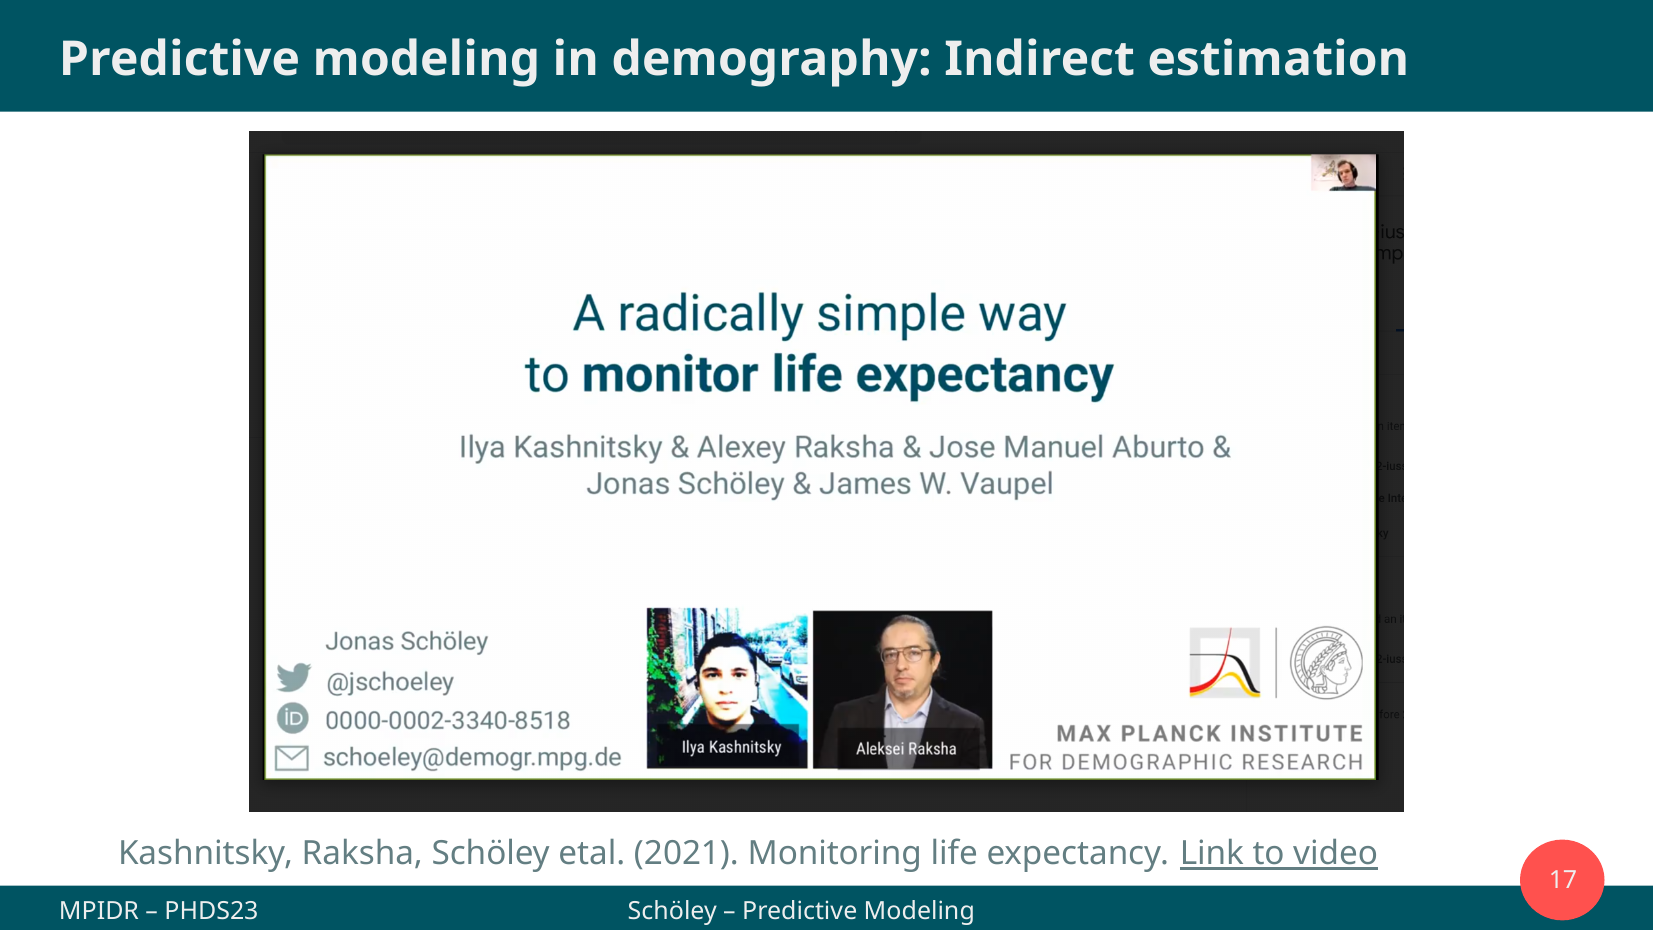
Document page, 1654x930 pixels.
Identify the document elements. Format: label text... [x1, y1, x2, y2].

text_box Kashnitsky, Raksha, Schöley etal. (2021). Monitoring life expectancy. Link to video [103, 821, 1616, 914]
picture [249, 131, 1404, 812]
title Predictive modeling in demography: Indirect estimation [58, 0, 1594, 117]
